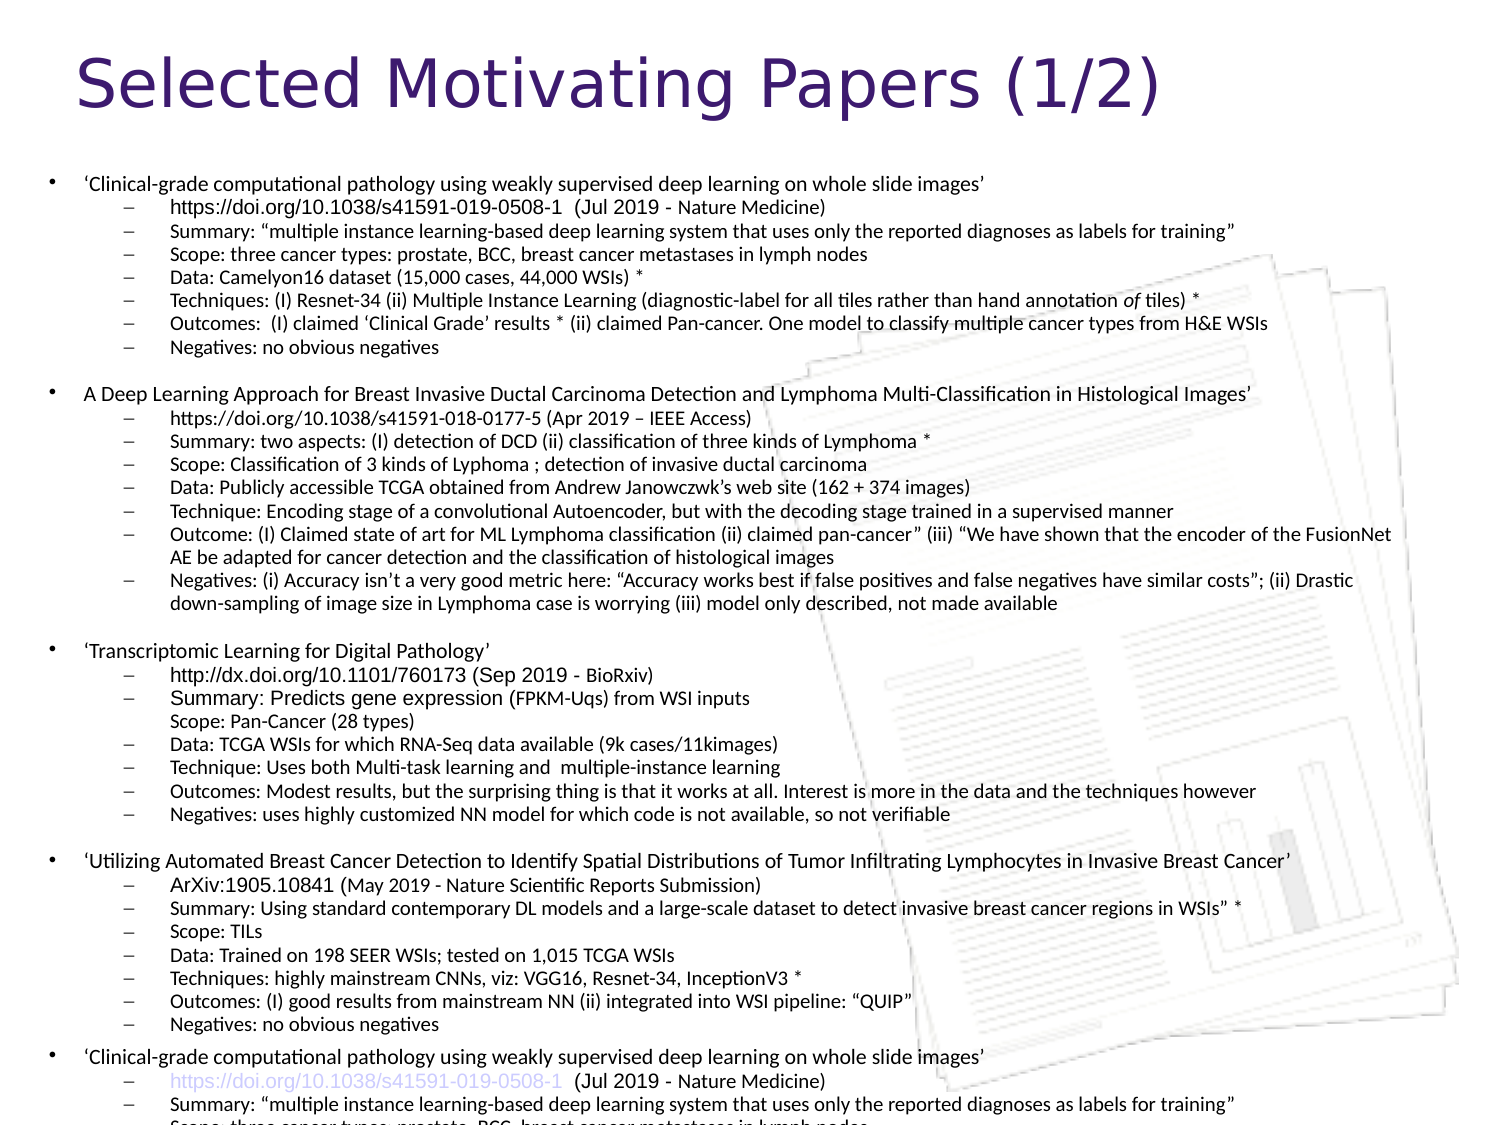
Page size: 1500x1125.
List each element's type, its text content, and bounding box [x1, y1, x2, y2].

picture [762, 254, 1459, 1092]
title Selected Motivating Papers (1/2) [75, 45, 1247, 123]
list ‘Clinical-grade computational pathology using weakly supervised deep learning on whole slide images’ https://doi.org/10.1038/s41591-019-0508-1 (Jul 2019 - Nature Medicine) Summary: “multiple instance learning-based deep learning system that uses only the reported diagnoses as labels for training” Scope: three cancer types: prostate, BCC, breast cancer metastases in lymph nodes Data: Camelyon16 dataset (15,000 cases, 44,000 WSIs) * Techniques: (I) Resnet-34 (ii) Multiple Instance Learning (diagnostic-label for all tiles rather than hand annotation of tiles) * Outcomes: (I) claimed ‘Clinical Grade’ results * (ii) claimed Pan-cancer. One model to classify multiple cancer types from H&E WSIs Negatives: no obvious negatives A Deep Learning Approach for Breast Invasive Ductal Carcinoma Detection and Lymphoma Multi-Classification in Histological Images’ https://doi.org/10.1038/s41591-018-0177-5 (Apr 2019 – IEEE Access) Summary: two aspects: (I) detection of DCD (ii) classification of three kinds of Lymphoma * Scope: Classification of 3 kinds of Lyphoma ; detection of invasive ductal carcinoma Data: Publicly accessible TCGA obtained from Andrew Janowczwk’s web site (162 + 374 images) Technique: Encoding stage of a convolutional Autoencoder, but with the decoding stage trained in a supervised manner Outcome: (I) Claimed state of art for ML Lymphoma classification (ii) claimed pan-cancer” (iii) “We have shown that the encoder of the FusionNet AE be adapted for cancer detection and the classification of histological images Negatives: (i) Accuracy isn’t a very good metric here: “Accuracy works best if false positives and false negatives have similar costs”; (ii) Drastic down-sampling of image size in Lymphoma case is worrying (iii) model only described, not made available ‘Transcriptomic Learning for Digital Pathology’ http://dx.doi.org/10.1101/760173 (Sep 2019 - BioRxiv) Summary: Predicts gene expression (FPKM-Uqs) from WSI inputs Scope: Pan-Cancer (28 types) Data: TCGA WSIs for which RNA-Seq data available (9k cases/11kimages) Technique: Uses both Multi-task learning and multiple-instance learning Outcomes: Modest results, but the surprising thing is that it works at all. Interest is more in the data and the techniques however Negatives: uses highly customized NN model for which code is not available, so not verifiable ‘Utilizing Automated Breast Cancer Detection to Identify Spatial Distributions of Tumor Infiltrating Lymphocytes in Invasive Breast Cancer’ ArXiv:1905.10841 (May 2019 - Nature Scientific Reports Submission) Summary: Using standard contemporary DL models and a large-scale dataset to detect invasive breast cancer regions in WSIs” * Scope: TILs Data: Trained on 198 SEER WSIs; tested on 1,015 TCGA WSIs Techniques: highly mainstream CNNs, viz: VGG16, Resnet-34, InceptionV3 * Outcomes: (I) good results from mainstream NN (ii) integrated into WSI pipeline: “QUIP” Negatives: no obvious negatives ‘Clinical-grade computational pathology using weakly supervised deep learning on whole slide images’ https://doi.org/10.1038/s41591-019-0508-1 (Jul 2019 - Nature Medicine) Summary: “multiple instance learning-based deep learning system that uses only the reported diagnoses as labels for training” Scope: three cancer types: prostate, BCC, breast cancer metastases in lymph nodes Data: Camelyon16 dataset (15,000 cases, 44,000 WSIs) * Techniques: (I) Resnet-34 (ii) Multiple Instance Learning (diagnostic-label for all tiles rather than hand annotation of tiles) * Outcomes: (I) claimed ‘Clinical Grade’ results * (ii) claimed Pan-cancer. One model to classify multiple cancer types from H&E WSIs Negatives: no obvious negatives A Deep Learning Approach for Breast Invasive Ductal Carcinoma Detection and Lymphoma Multi-Classification in Histological Images’ https://doi.org/10.1038/s41591-018-0177-5 (Apr 2019 – IEEE Access) Summary: two aspects: (I) detection of DCD (ii) classification of three kinds of Lymphoma * Scope: Classification of 3 kinds of Lyphoma ; detection of invasive ductal carcinoma Data: Publicly accessible TCGA obtained from Andrew Janowczwk’s web site (162 + 374 images) Technique: Encoding stage of a convolutional Autoencoder, but with the decoding stage trained in a supervised manner Outcome: (I) Claimed state of art for ML Lymphoma classification (ii) claimed pan-cancer” (iii) “We have shown that the encoder of the FusionNet AE be adapted for cancer detection and the classification of histological images Negatives: (i) Accuracy isn’t a very good metric here: “Accuracy works best if false positives and false negatives have similar costs”; (ii) Drastic down-sampling of image size in Lymphoma case is worrying (iii) model only described, not made available ‘Transcriptomic Learning for Digital Pathology’ http://dx.doi.org/10.1101/760173 (Sep 2019 - BioRxiv) Summary: Predicts gene expression (FPKM-Uqs) from WSI inputs Scope: Pan-Cancer (28 types) Data: TCGA WSIs for which RNA-Seq data available (9k cases/11kimages) Technique: Uses both Multi-task learning and multiple-instance learning Outcomes: Modest results, but the surprising thing is that it works at all. Interest is more in the data and the techniques however Negatives: uses highly customized NN model for which code is not available, so not verifiable ‘Utilizing Automated Breast Cancer Detection to Identify Spatial Distributions of Tumor Infiltrating Lymphocytes in Invasive Breast Cancer’ ArXiv:1905.10841 (May 2019 - Nature Scientific Reports Submission) Summary: Using standard contemporary DL models and a large-scale dataset to detect invasive breast cancer regions in WSIs” * Scope: TILs Data: Trained on 198 SEER WSIs; tested on 1,015 TCGA WSIs Techniques: highly mainstream CNNs, viz: VGG16, Resnet-34, InceptionV3 * Outcomes: (I) good results from mainstream NN (ii) integrated into WSI pipeline: “QUIP” Negatives: no obvious negatives [33, 164, 1414, 1067]
